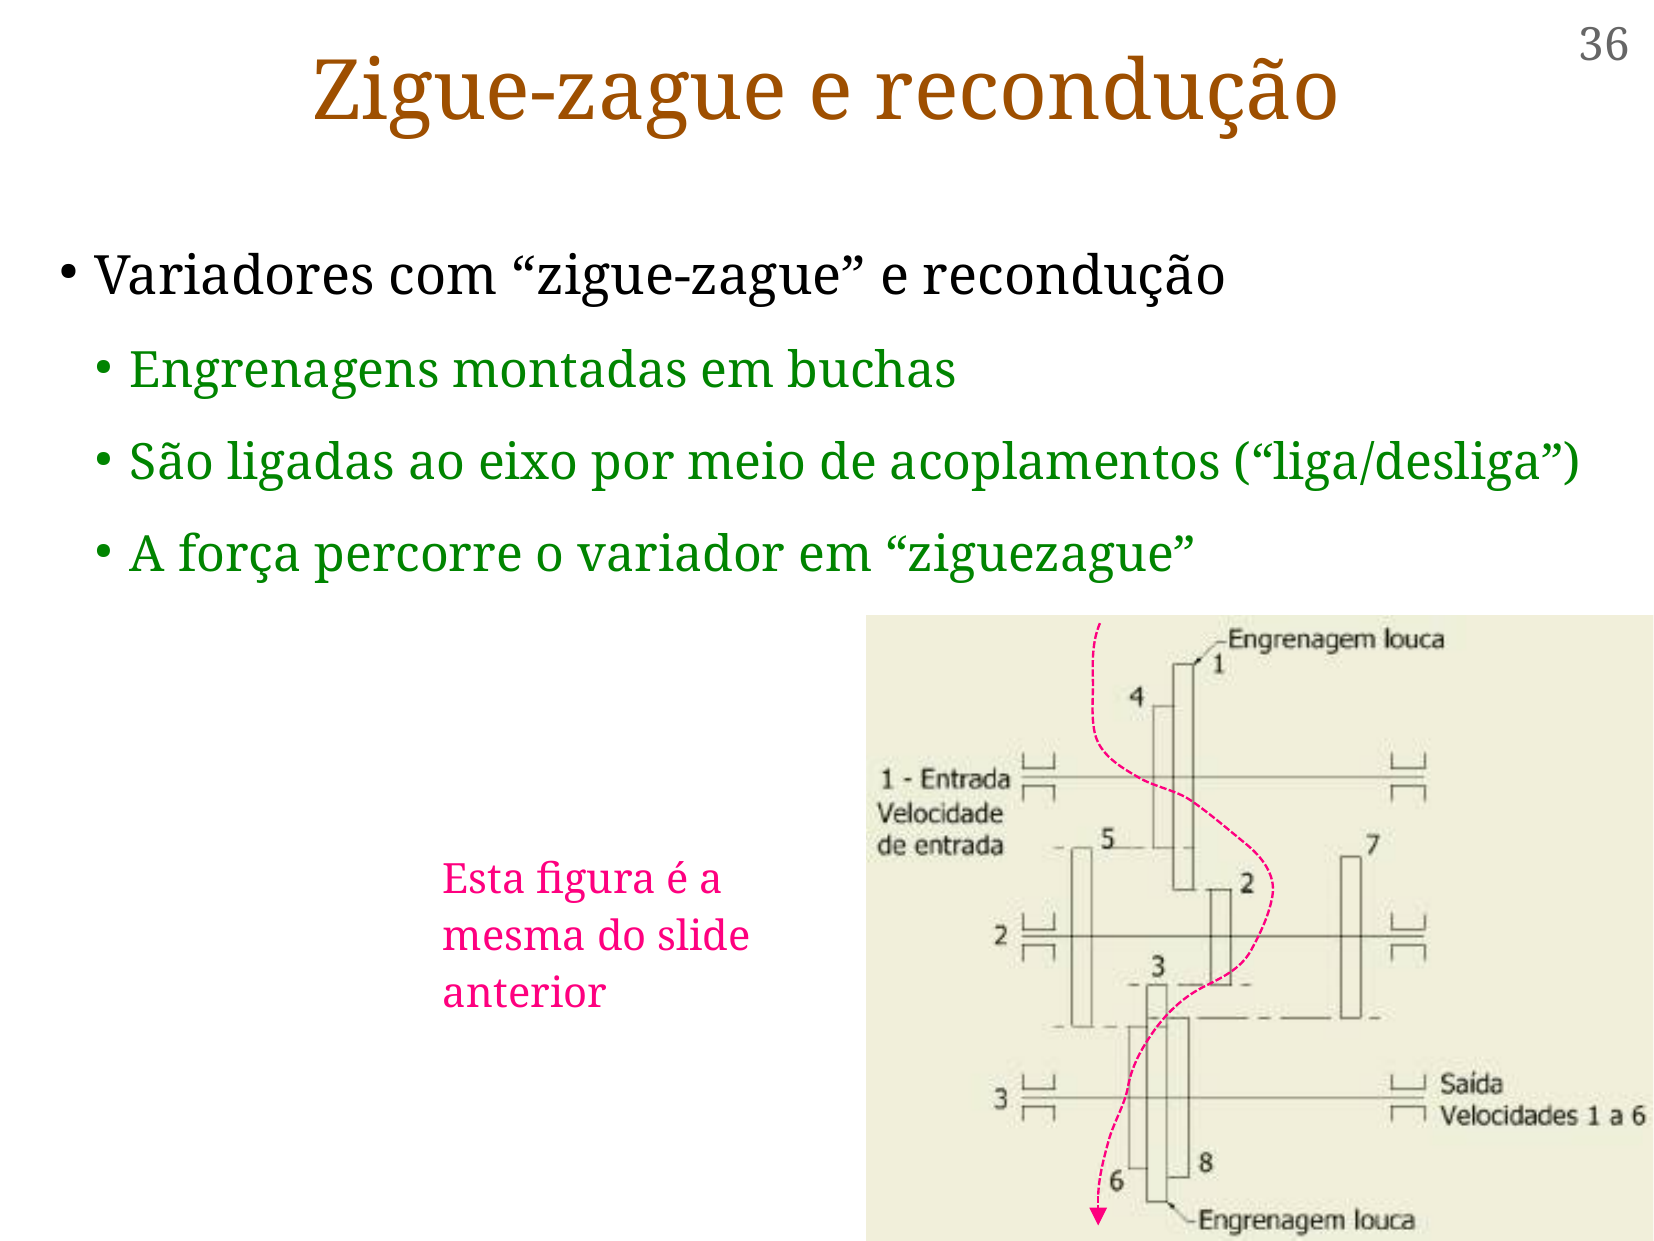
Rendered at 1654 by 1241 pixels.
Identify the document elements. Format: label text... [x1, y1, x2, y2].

title Zigue-zague e recondução [59, 29, 1595, 148]
text_box Esta figura é a mesma do slide anterior [428, 841, 798, 1028]
picture [866, 615, 1654, 1241]
list Variadores com “zigue-zague” e recondução Engrenagens montadas em buchas São ligadas ao eixo por meio de acoplamentos (“liga/desliga”) A força percorre o variador em “ziguezague” [59, 236, 1595, 1211]
